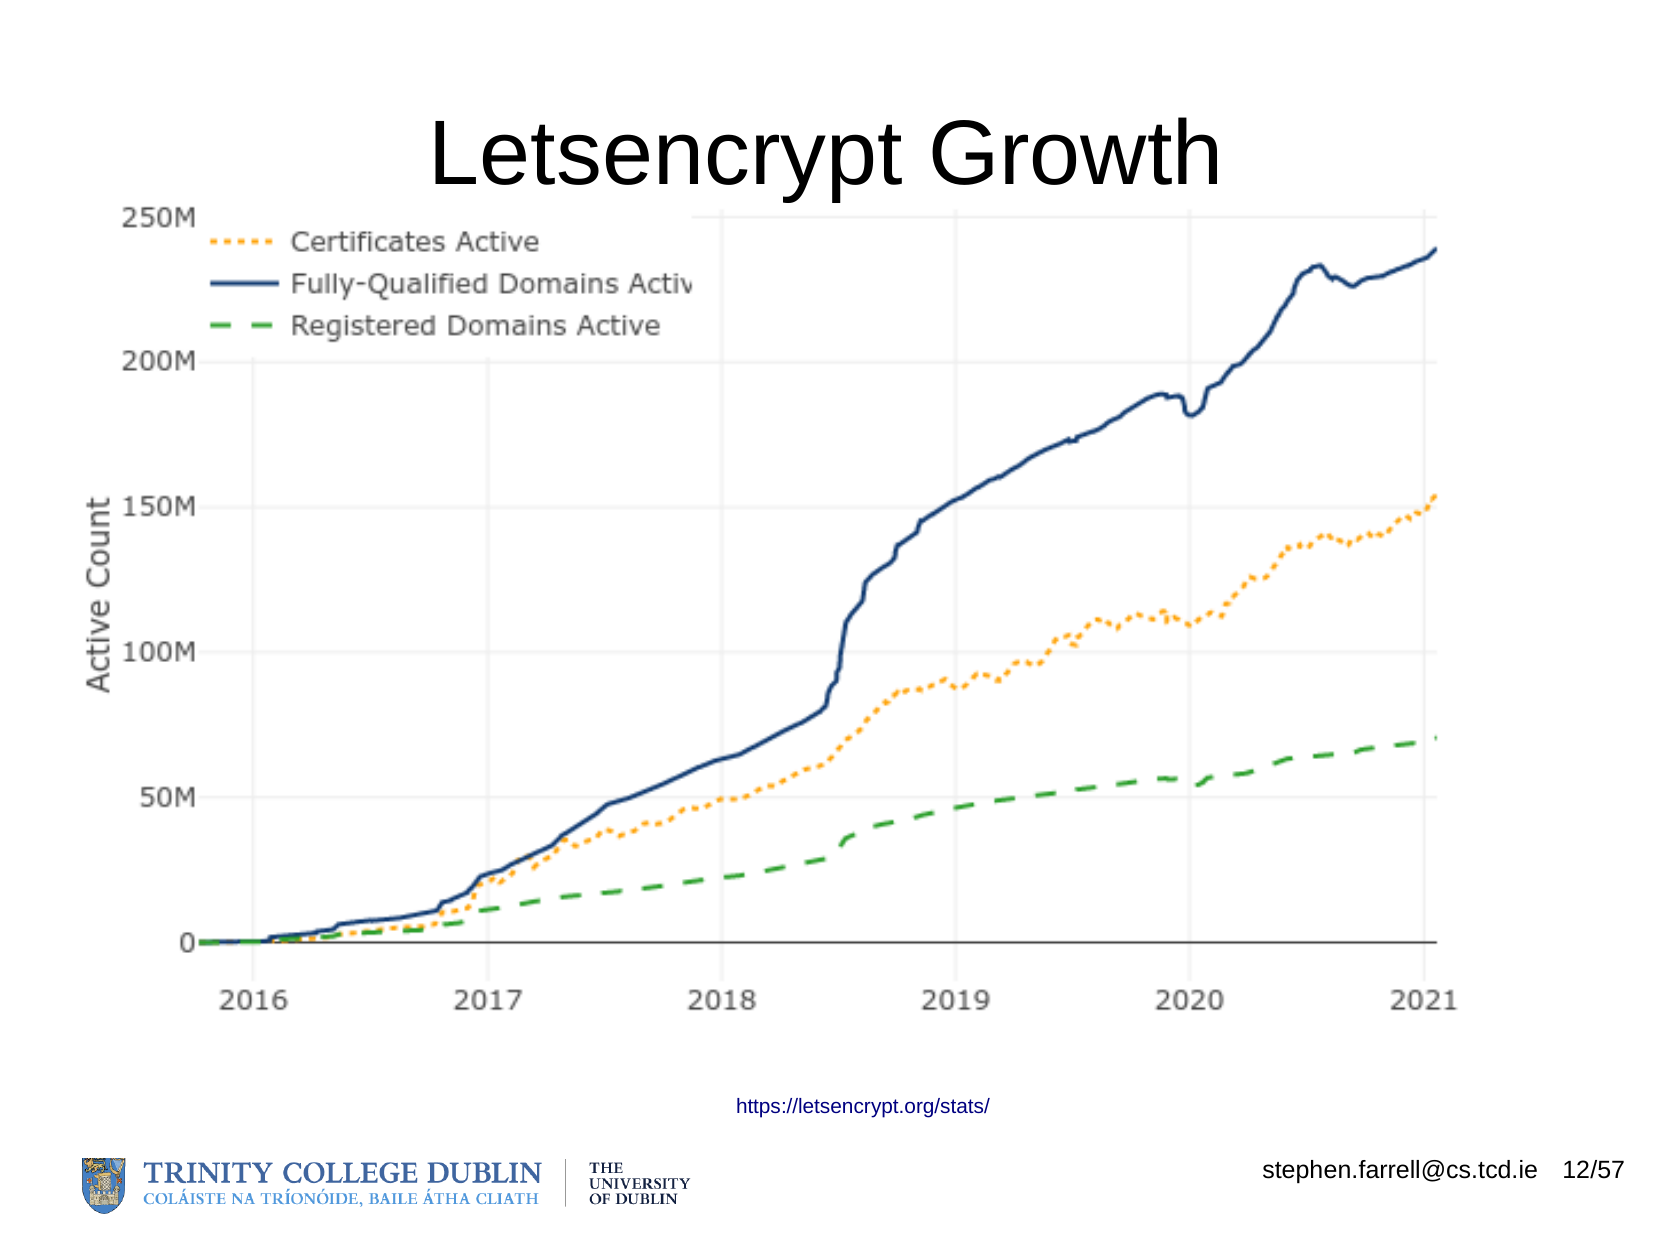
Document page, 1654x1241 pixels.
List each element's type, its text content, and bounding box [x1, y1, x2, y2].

picture [16, 166, 1621, 1214]
text_box https://letsencrypt.org/stats/ [721, 1087, 1006, 1126]
title Letsencrypt Growth [82, 49, 1571, 257]
